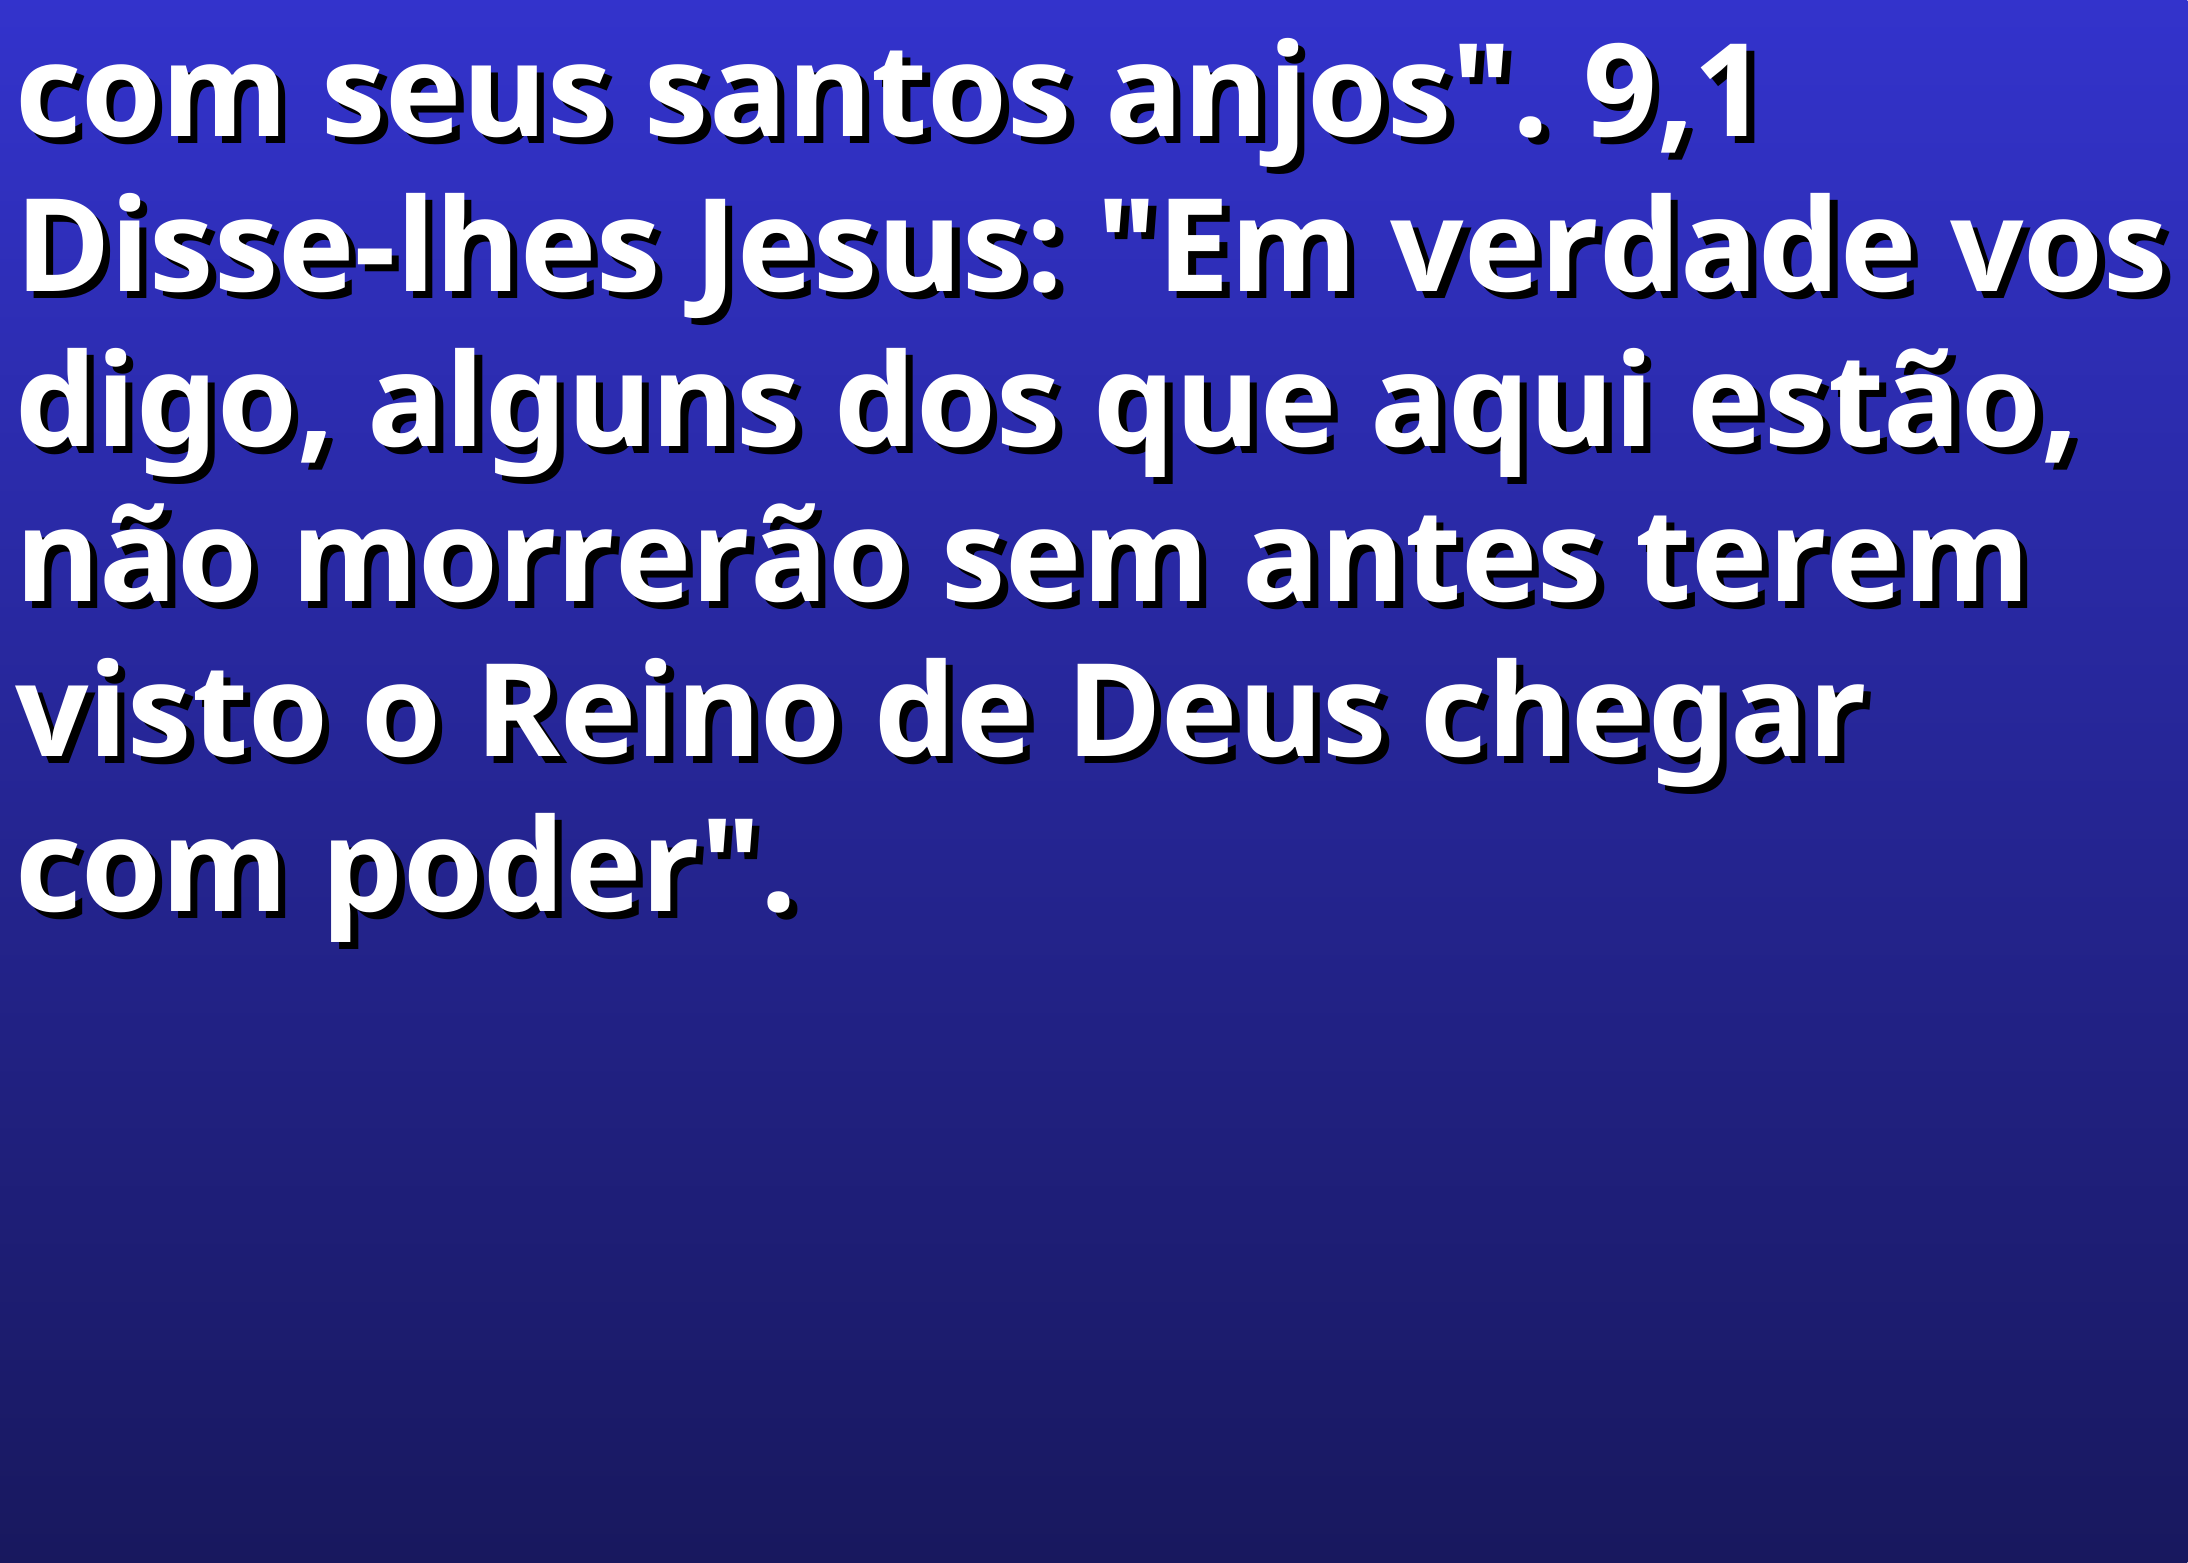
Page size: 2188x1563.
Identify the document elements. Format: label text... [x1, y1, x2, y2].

text_box com seus santos anjos". 9,1 Disse-lhes Jesus: "Em verdade vos digo, alguns dos que aqui estão, não morrerão sem antes terem visto o Reino de Deus chegar com poder". [0, 0, 2188, 1146]
